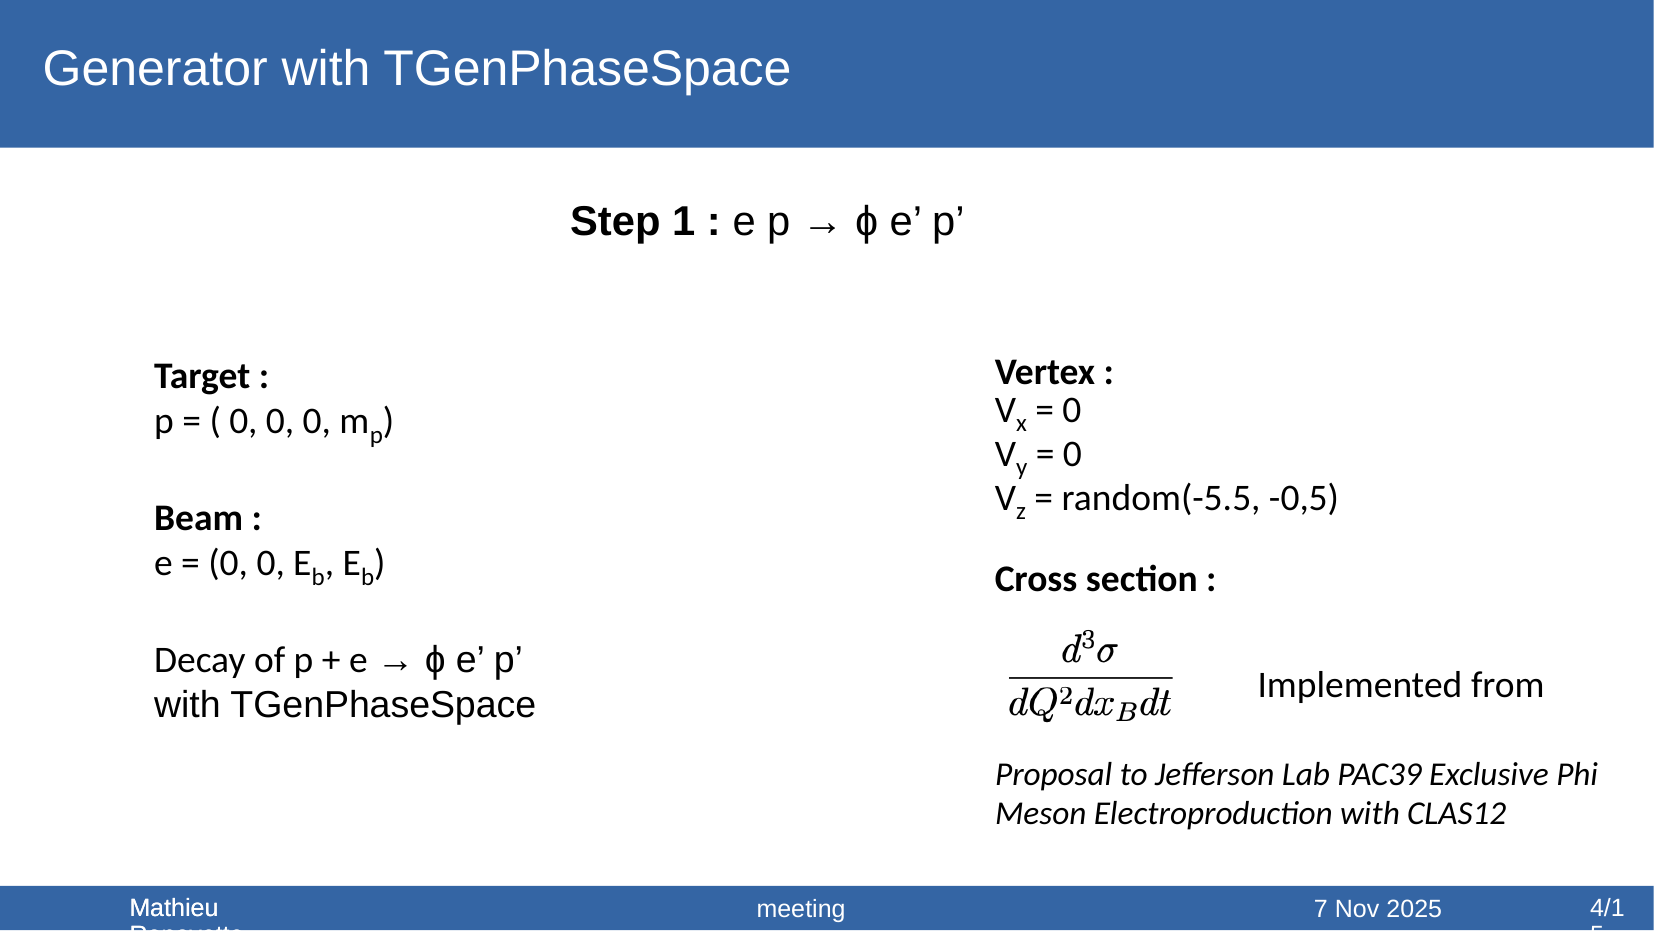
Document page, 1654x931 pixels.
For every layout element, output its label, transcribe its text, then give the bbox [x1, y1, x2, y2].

text_box 7 Nov 2025 [1299, 887, 1536, 931]
picture [952, 618, 1203, 745]
text_box meeting [734, 887, 953, 931]
text_box [0, 885, 131, 931]
text_box [226, 885, 1592, 931]
text_box Vertex : Vx = 0 Vy = 0 Vz = random(-5.5, -0,5) Cross section : [980, 307, 1447, 688]
text_box Target : p = ( 0, 0, 0, mp) Beam : e = (0, 0, Eb, Eb) Decay of p + e → ɸ e’ p’ with TGenPhaseSpace [139, 343, 665, 769]
text_box Implemented from [1242, 652, 1563, 713]
text_box Mathieu Ronayette [114, 885, 355, 929]
text_box Step 1 : e p → ɸ e’ p’ [555, 190, 1056, 302]
text_box 4/15 [1575, 885, 1654, 930]
text_box [0, 0, 1654, 148]
text_box Generator with TGenPhaseSpace [27, 32, 886, 106]
text_box Proposal to Jeﬀerson Lab PAC39 Exclusive Phi Meson Electroproduction with CLAS12 [980, 744, 1644, 841]
